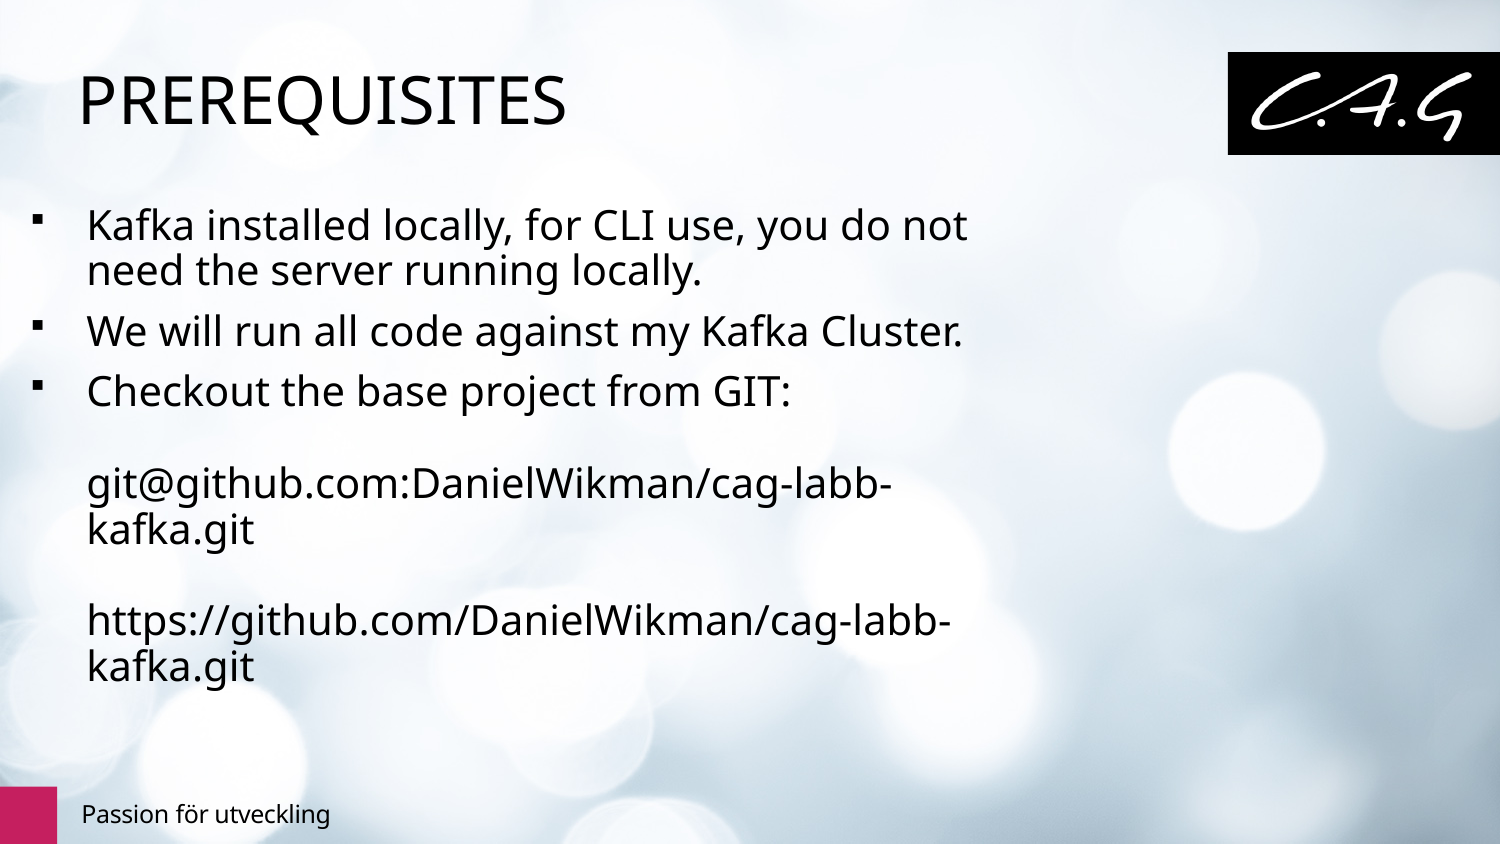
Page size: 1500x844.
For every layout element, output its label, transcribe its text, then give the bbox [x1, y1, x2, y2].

list Kafka installed locally, for CLI use, you do not need the server running locally. We will run all code against my Kafka Cluster. Checkout the base project from GIT: git@github.com:DanielWikman/cag-labb-kafka.git https://github.com/DanielWikman/cag-labb-kafka.git [15, 195, 991, 750]
picture [0, 0, 1500, 844]
title Prerequisites [62, 30, 1197, 171]
